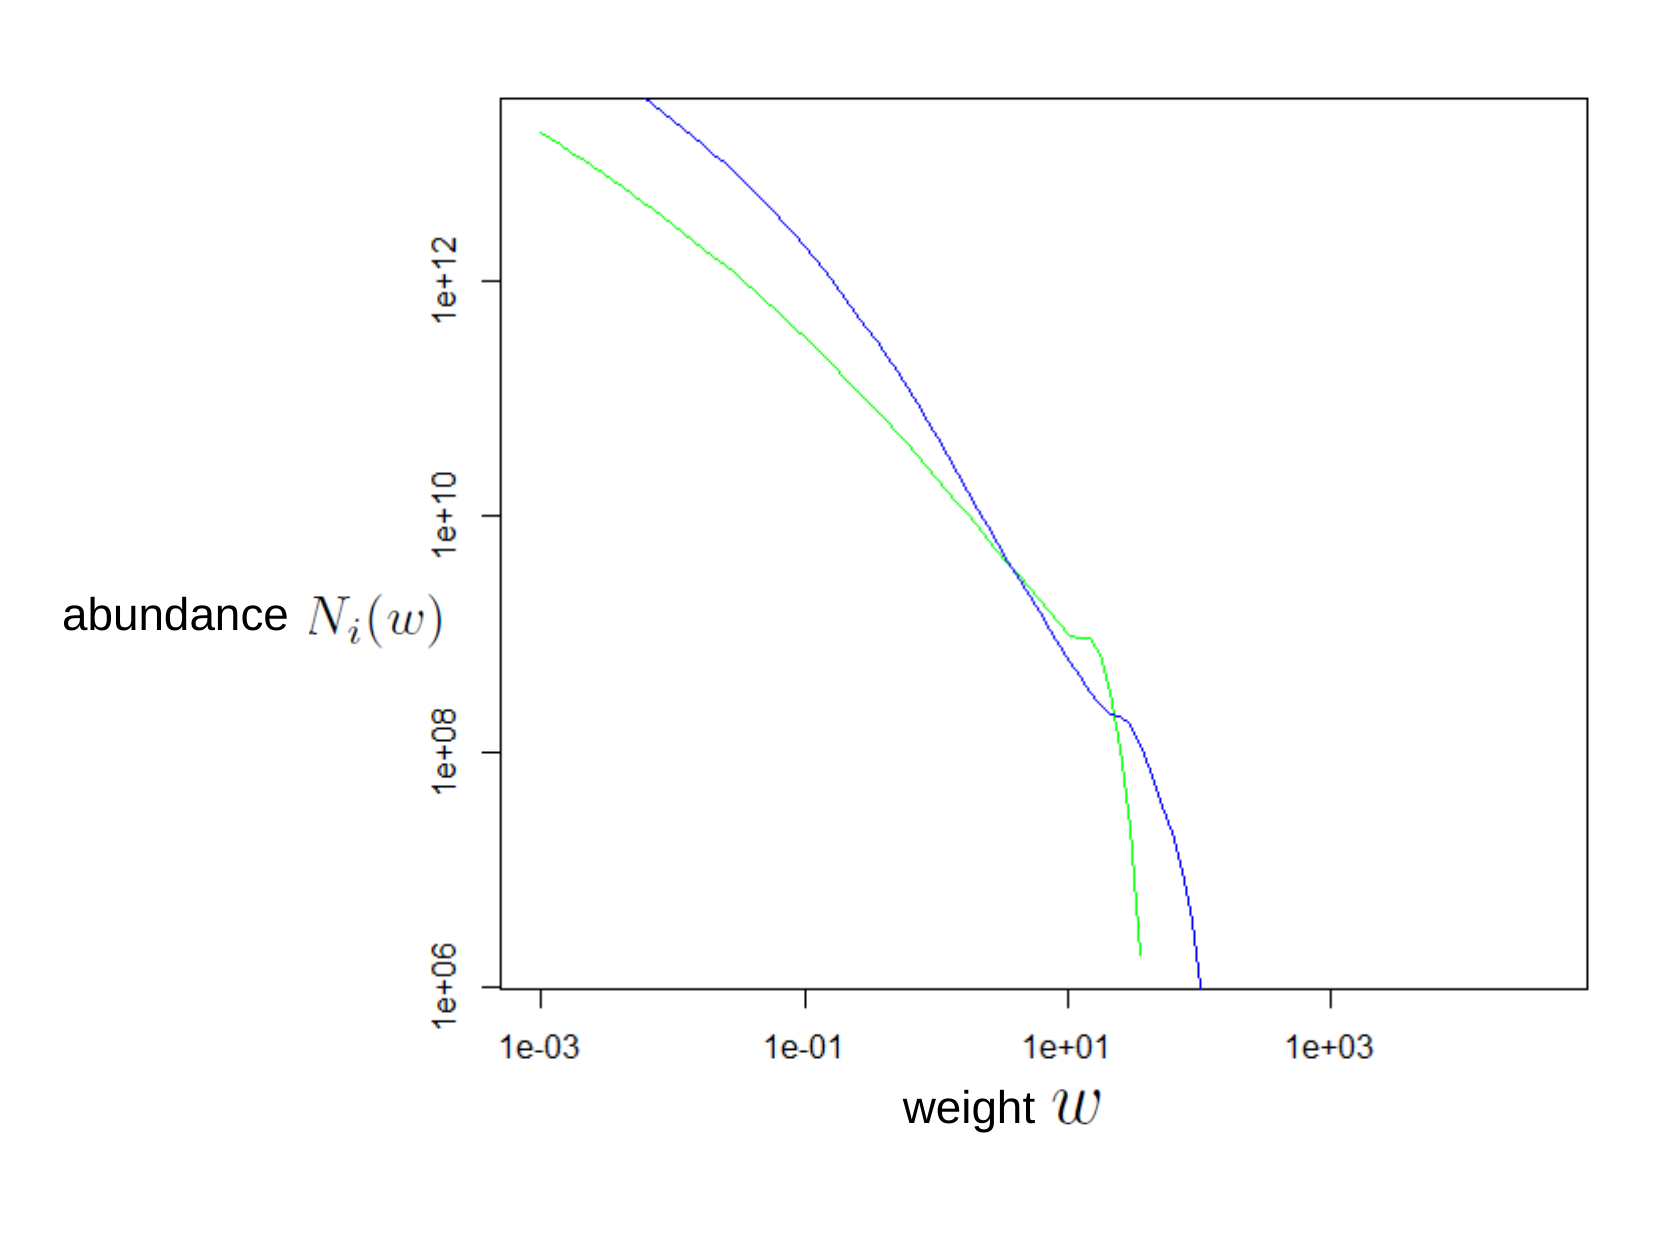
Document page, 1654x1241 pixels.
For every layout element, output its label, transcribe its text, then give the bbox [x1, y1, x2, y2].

text_box weight [888, 1074, 1051, 1141]
text_box abundance [47, 581, 304, 648]
picture [309, 70, 1619, 1134]
